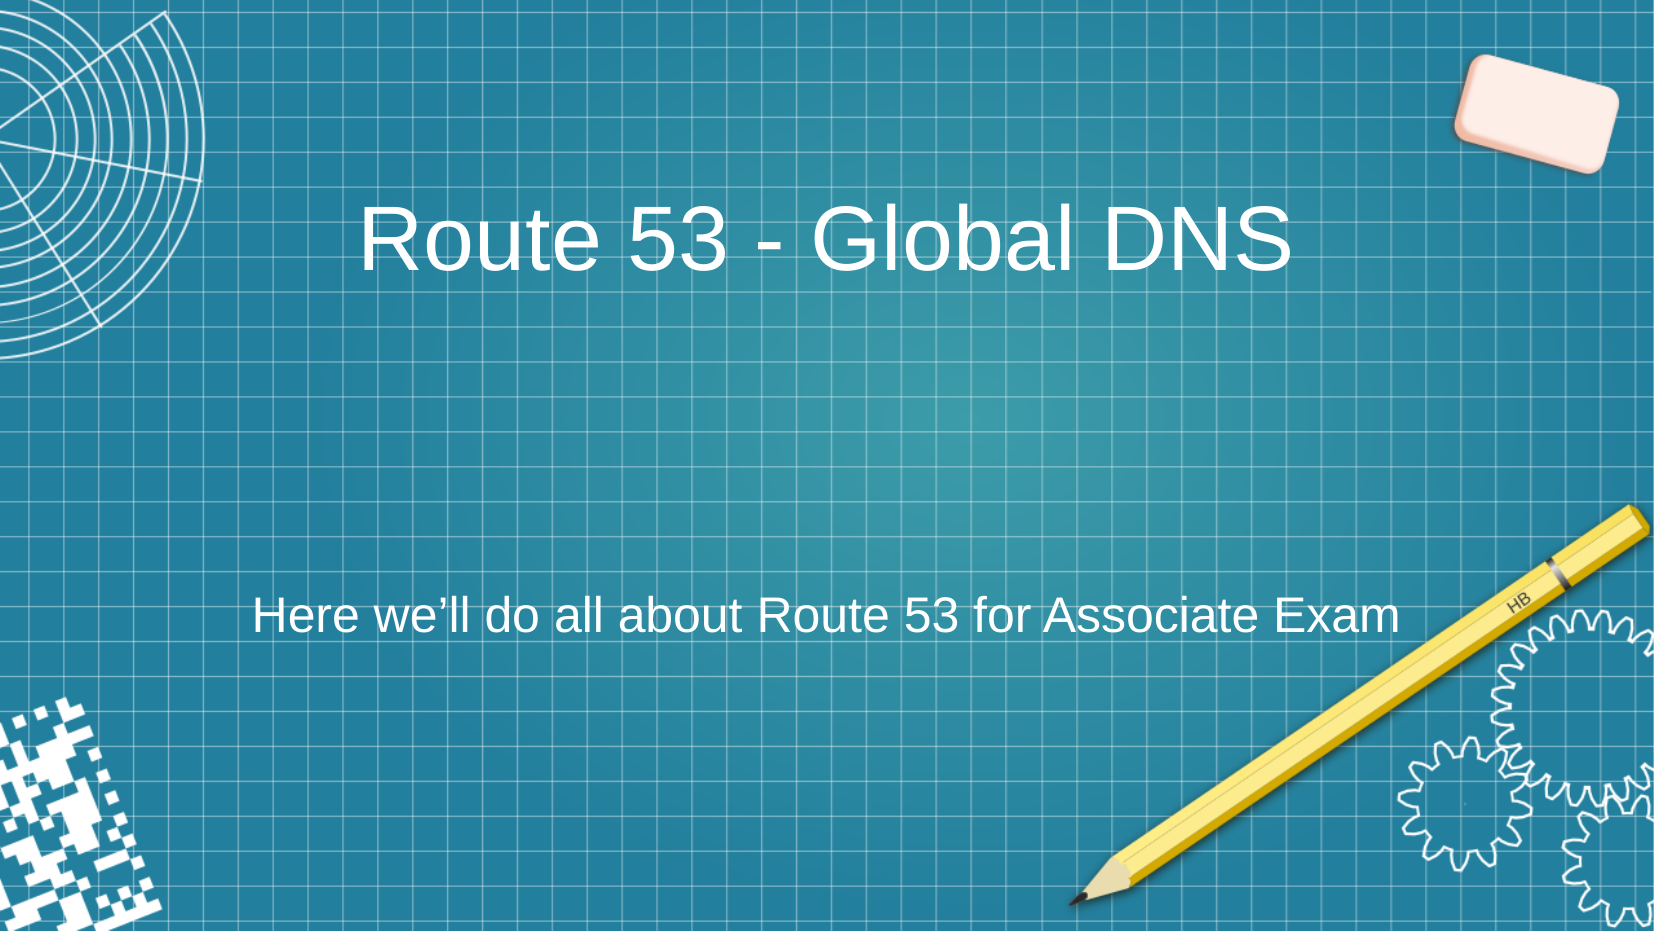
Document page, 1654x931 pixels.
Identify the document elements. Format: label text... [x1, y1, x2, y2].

subtitle Here we’ll do all about Route 53 for Associate Exam [82, 389, 1571, 842]
title Route 53 - Global DNS [82, 132, 1571, 346]
picture [0, 0, 1654, 931]
